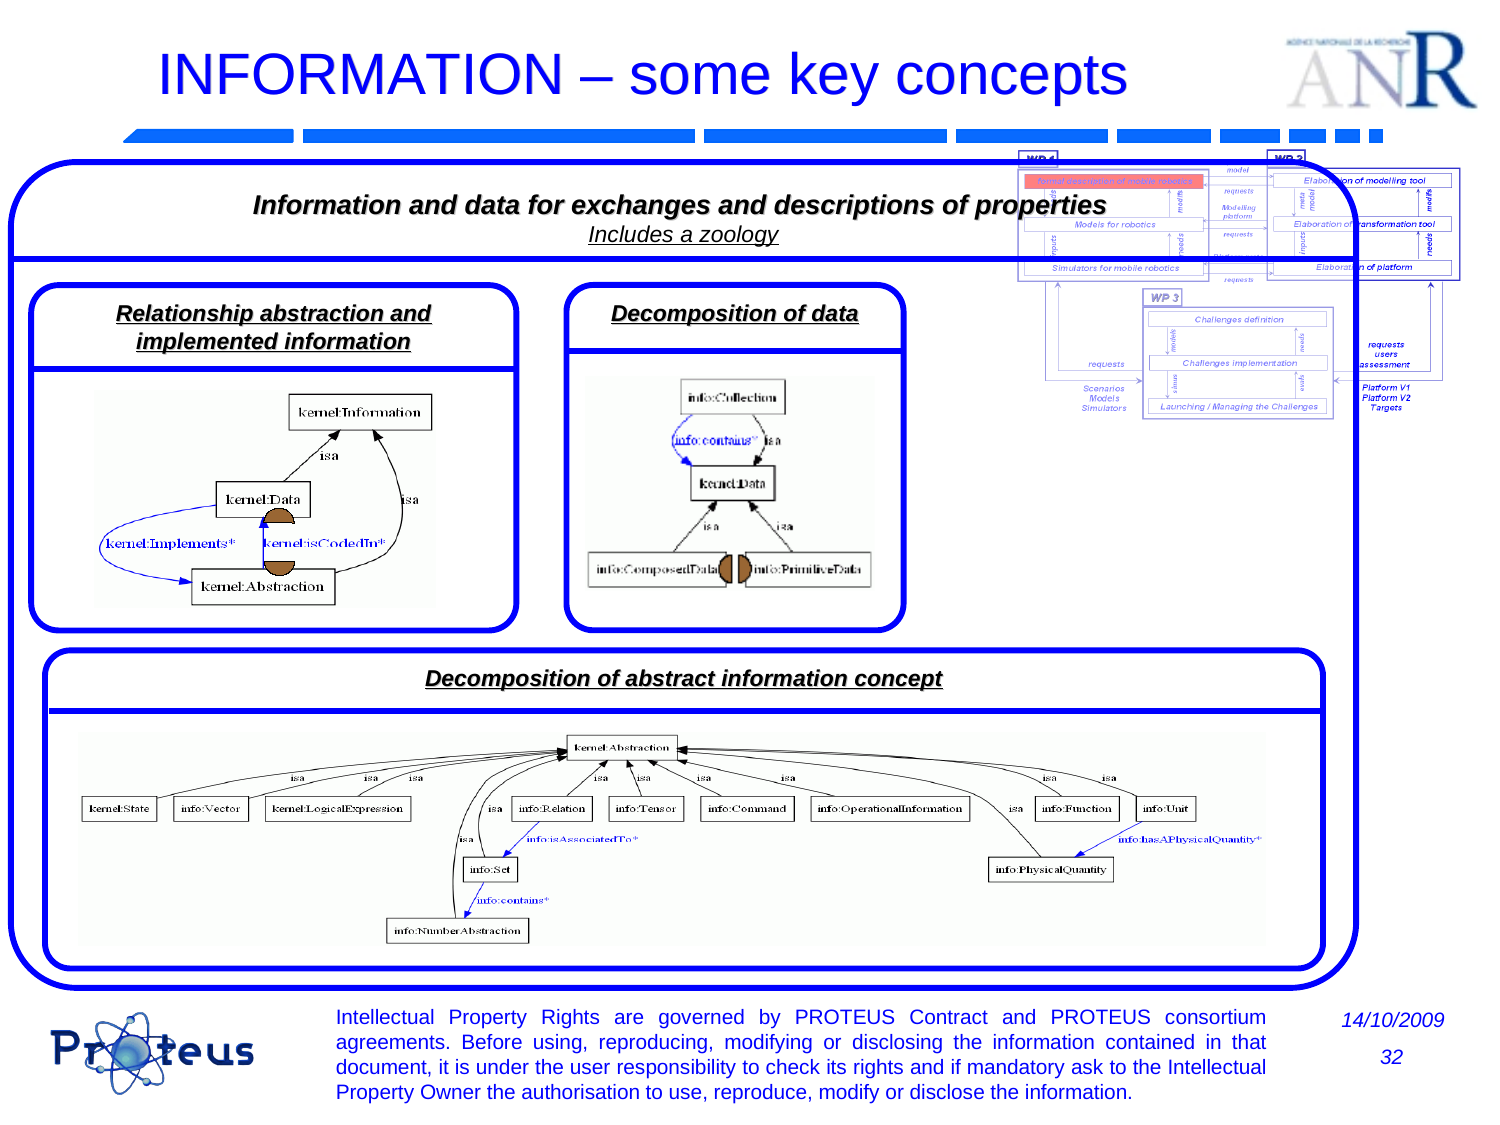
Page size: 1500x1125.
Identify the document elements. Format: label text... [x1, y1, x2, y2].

picture [35, 1003, 272, 1101]
text_box Decomposition of abstract information concept [45, 650, 1324, 969]
title INFORMATION – some key concepts [23, 11, 1264, 130]
text_box Decomposition of data [566, 284, 904, 631]
picture [585, 376, 876, 611]
picture [1281, 27, 1484, 115]
text_box [264, 561, 295, 576]
text_box Information and data for exchanges and descriptions of properties Includes a zoology [10, 162, 1357, 988]
text_box Relationship abstraction and implemented information [31, 285, 517, 366]
picture [78, 732, 1266, 946]
text_box [263, 508, 295, 524]
picture [1017, 149, 1461, 420]
text_box Relationship abstraction and implemented information [31, 367, 517, 631]
picture [94, 390, 436, 608]
